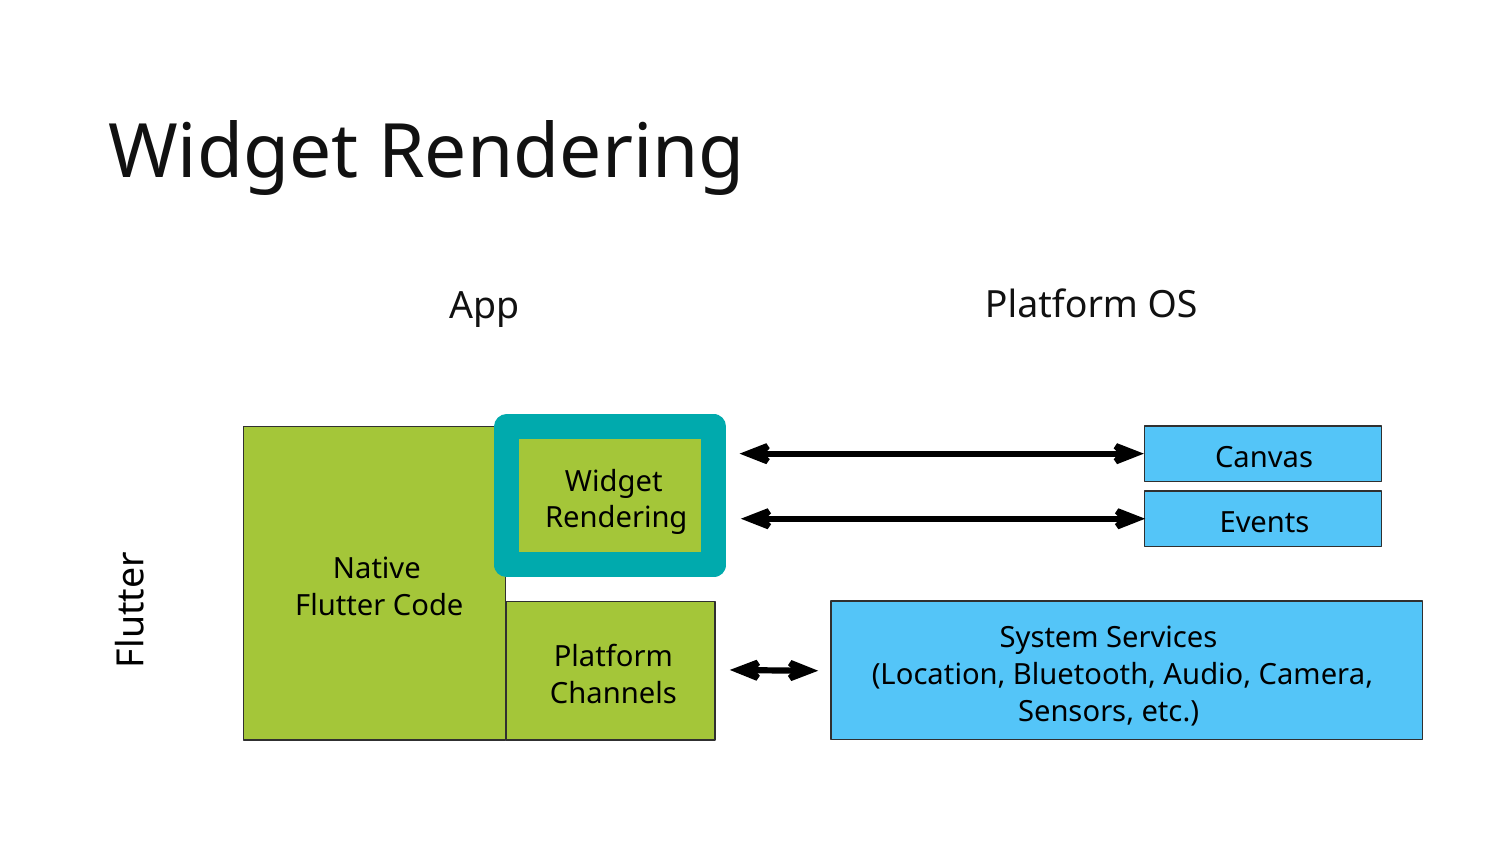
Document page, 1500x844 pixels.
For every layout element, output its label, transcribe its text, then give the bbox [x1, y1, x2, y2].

text_box Platform [553, 634, 679, 671]
text_box (Location, Bluetooth, Audio, Camera, [871, 652, 1423, 690]
text_box [0, 0, 1500, 844]
text_box System Services [999, 615, 1251, 652]
text_box Platform OS [985, 277, 1233, 324]
text_box Sensors, etc.) [1018, 689, 1219, 727]
text_box App [449, 278, 517, 324]
text_box Events [1219, 501, 1319, 539]
text_box Widget Rendering [108, 97, 829, 189]
text_box Flutter Code [295, 584, 477, 622]
text_box Native [333, 547, 429, 584]
text_box Canvas [1215, 436, 1323, 474]
text_box Channels [549, 671, 686, 709]
text_box Flutter [103, 498, 146, 669]
